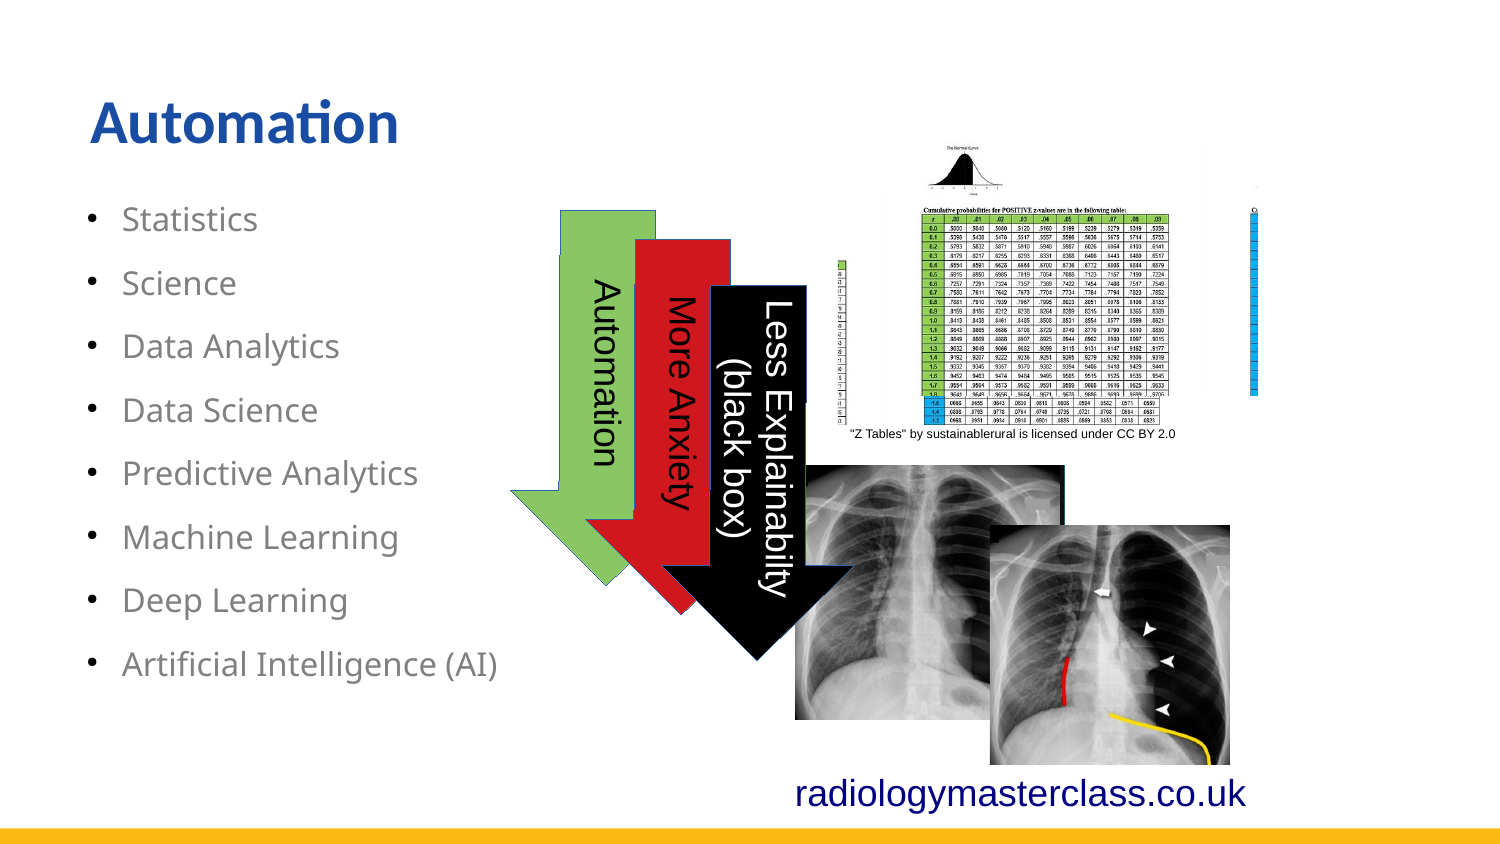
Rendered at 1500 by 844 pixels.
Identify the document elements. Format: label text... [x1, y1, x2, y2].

picture [837, 137, 1258, 420]
list Statistics Science Data Analytics Data Science Predictive Analytics Machine Learning Deep Learning Artificial Intelligence (AI) [75, 197, 1425, 687]
picture [795, 465, 1230, 765]
text_box "Z Tables" by sustainablerural is licensed under CC BY 2.0 [835, 420, 1196, 451]
text_box More Anxiety [585, 239, 731, 615]
title Automation [75, 0, 1425, 197]
text_box Less Explainabilty (black box) [661, 285, 854, 661]
text_box radiologymasterclass.co.uk [780, 765, 1306, 822]
